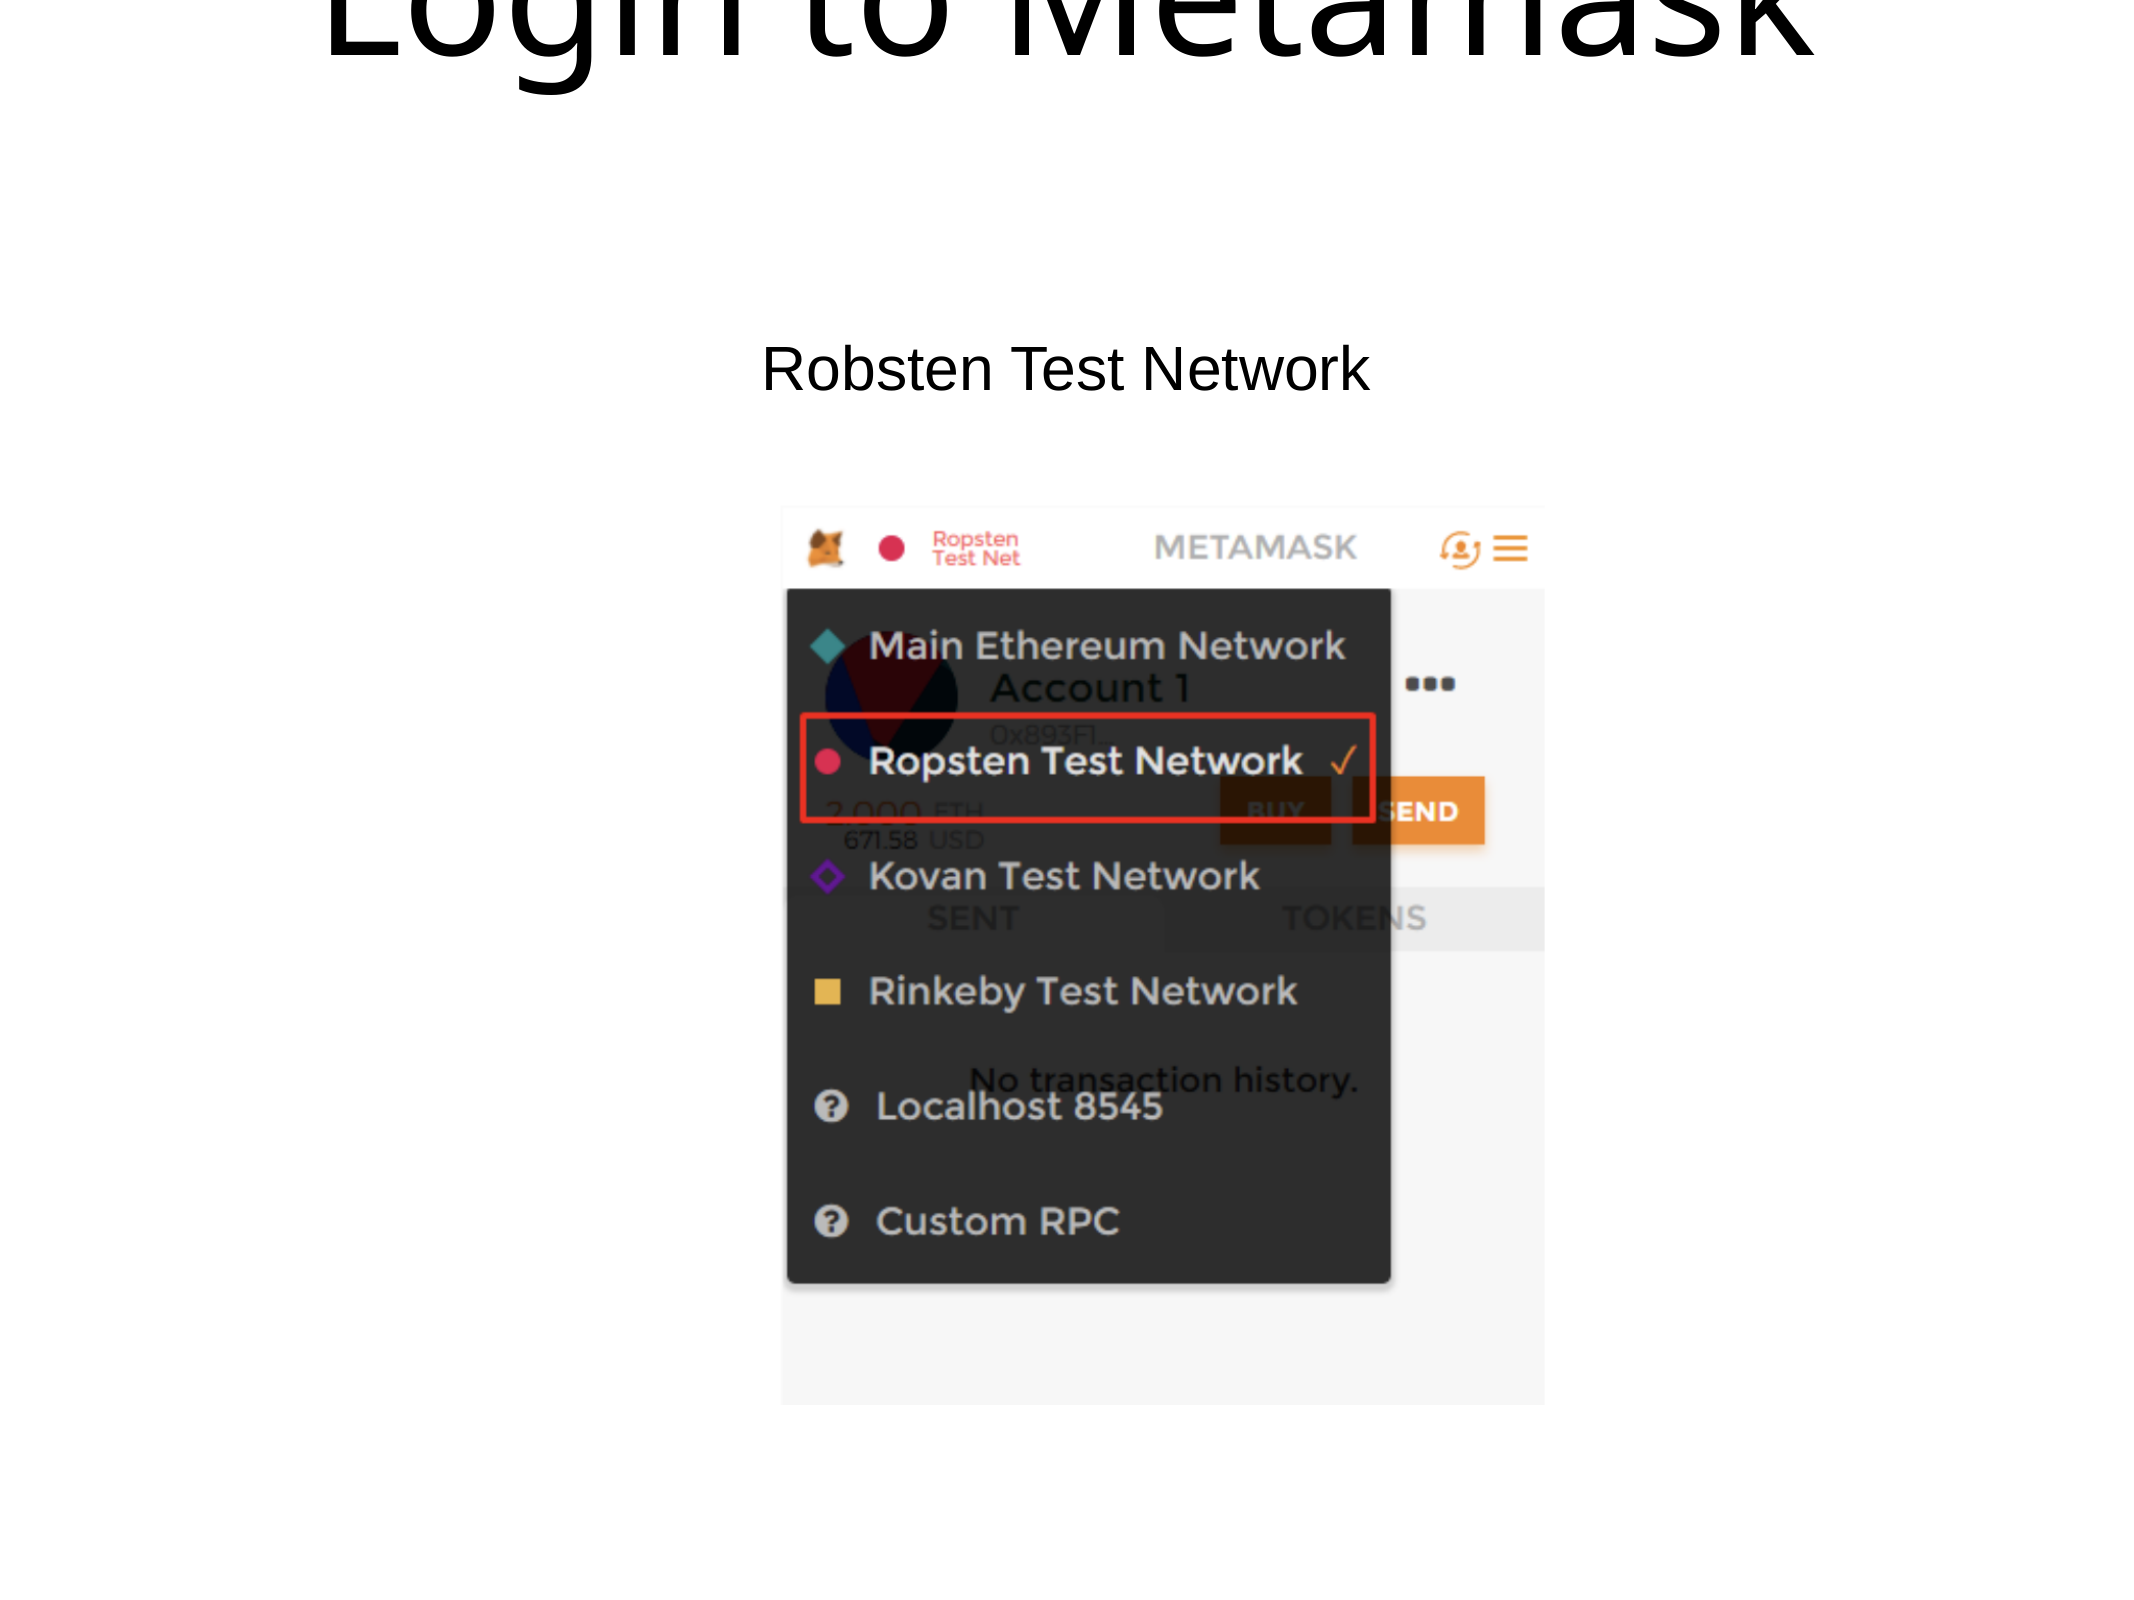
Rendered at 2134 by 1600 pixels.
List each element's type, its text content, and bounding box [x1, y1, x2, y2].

subtitle Robsten Test Network [208, 320, 1925, 507]
picture [764, 491, 1578, 1405]
title Login to Metamask [208, 0, 1925, 320]
